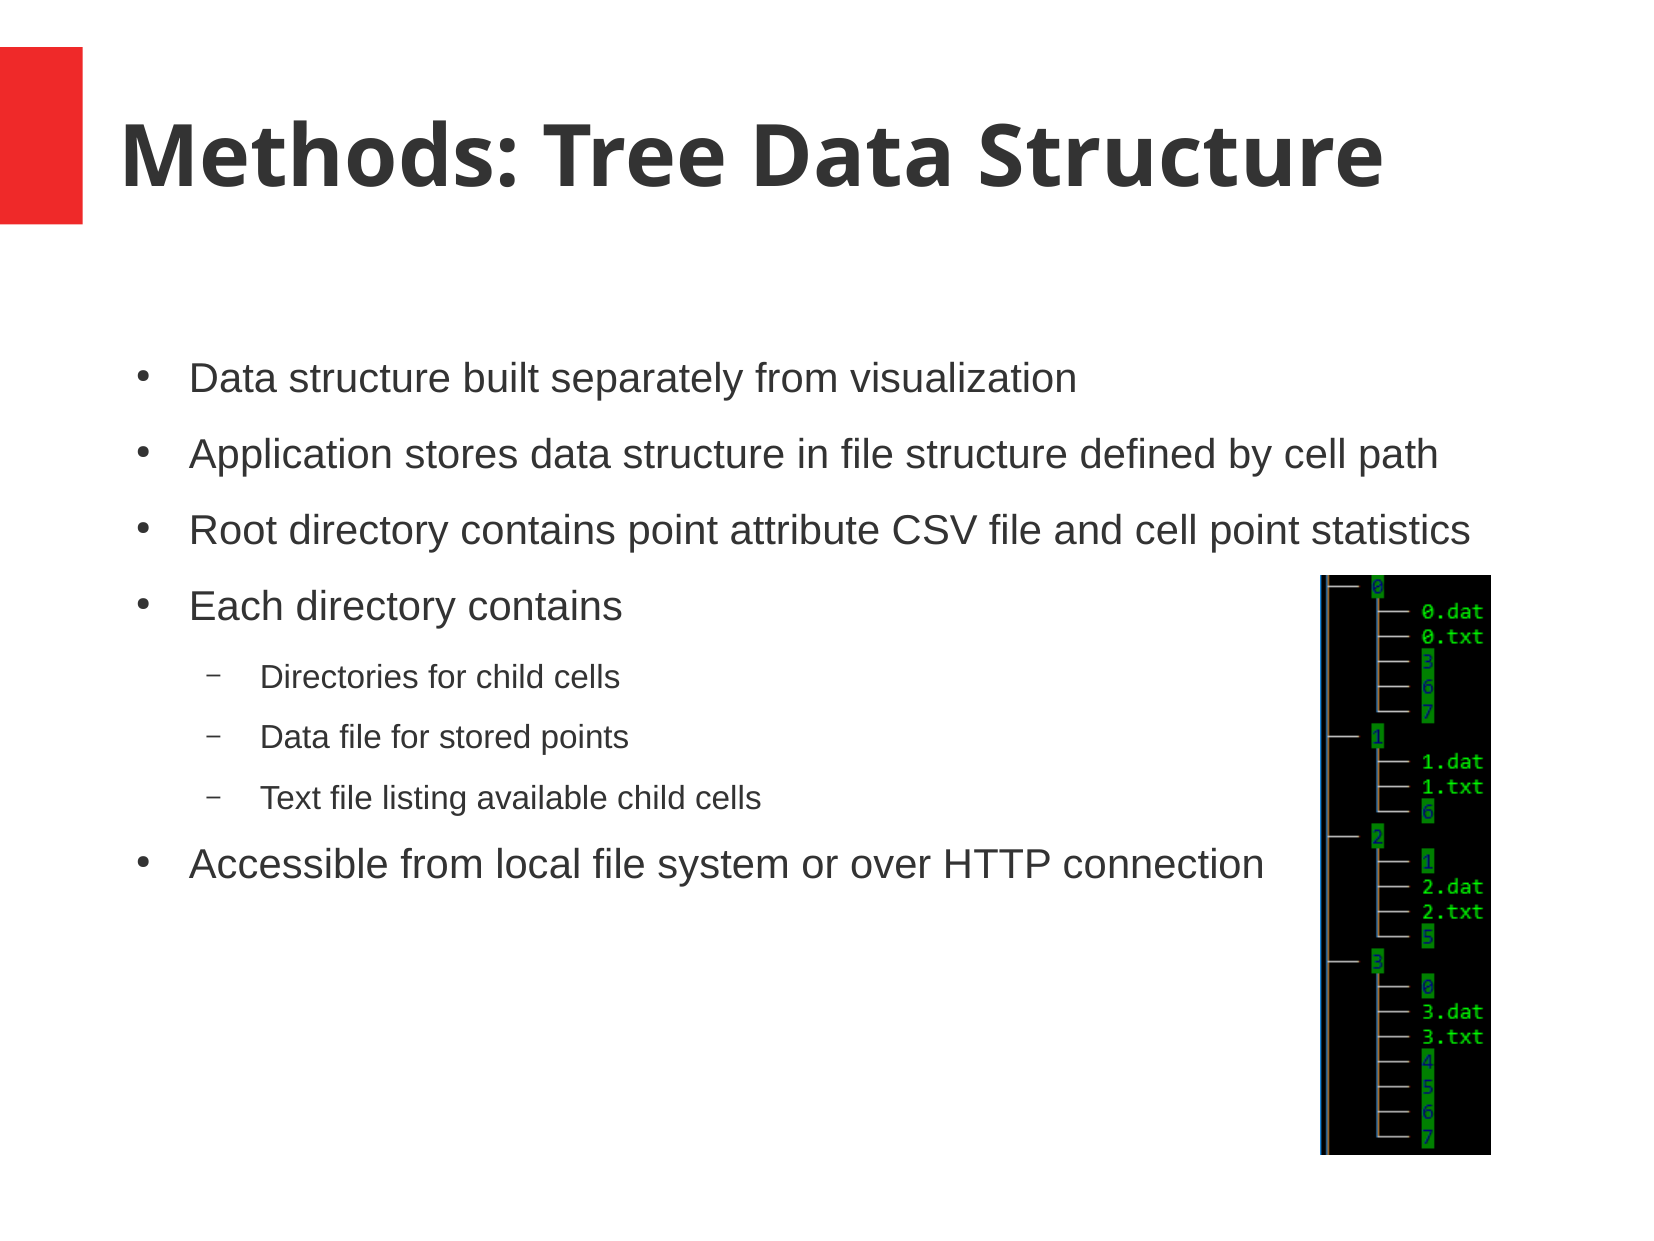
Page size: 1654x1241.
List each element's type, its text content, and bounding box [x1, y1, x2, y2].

picture [1320, 575, 1491, 1156]
title Methods: Tree Data Structure [118, 49, 1571, 257]
list Data structure built separately from visualization Application stores data structure in file structure defined by cell path Root directory contains point attribute CSV file and cell point statistics Each directory contains Directories for child cells Data file for stored points Text file listing available child cells Accessible from local file system or over HTTP connection [118, 354, 1536, 1074]
